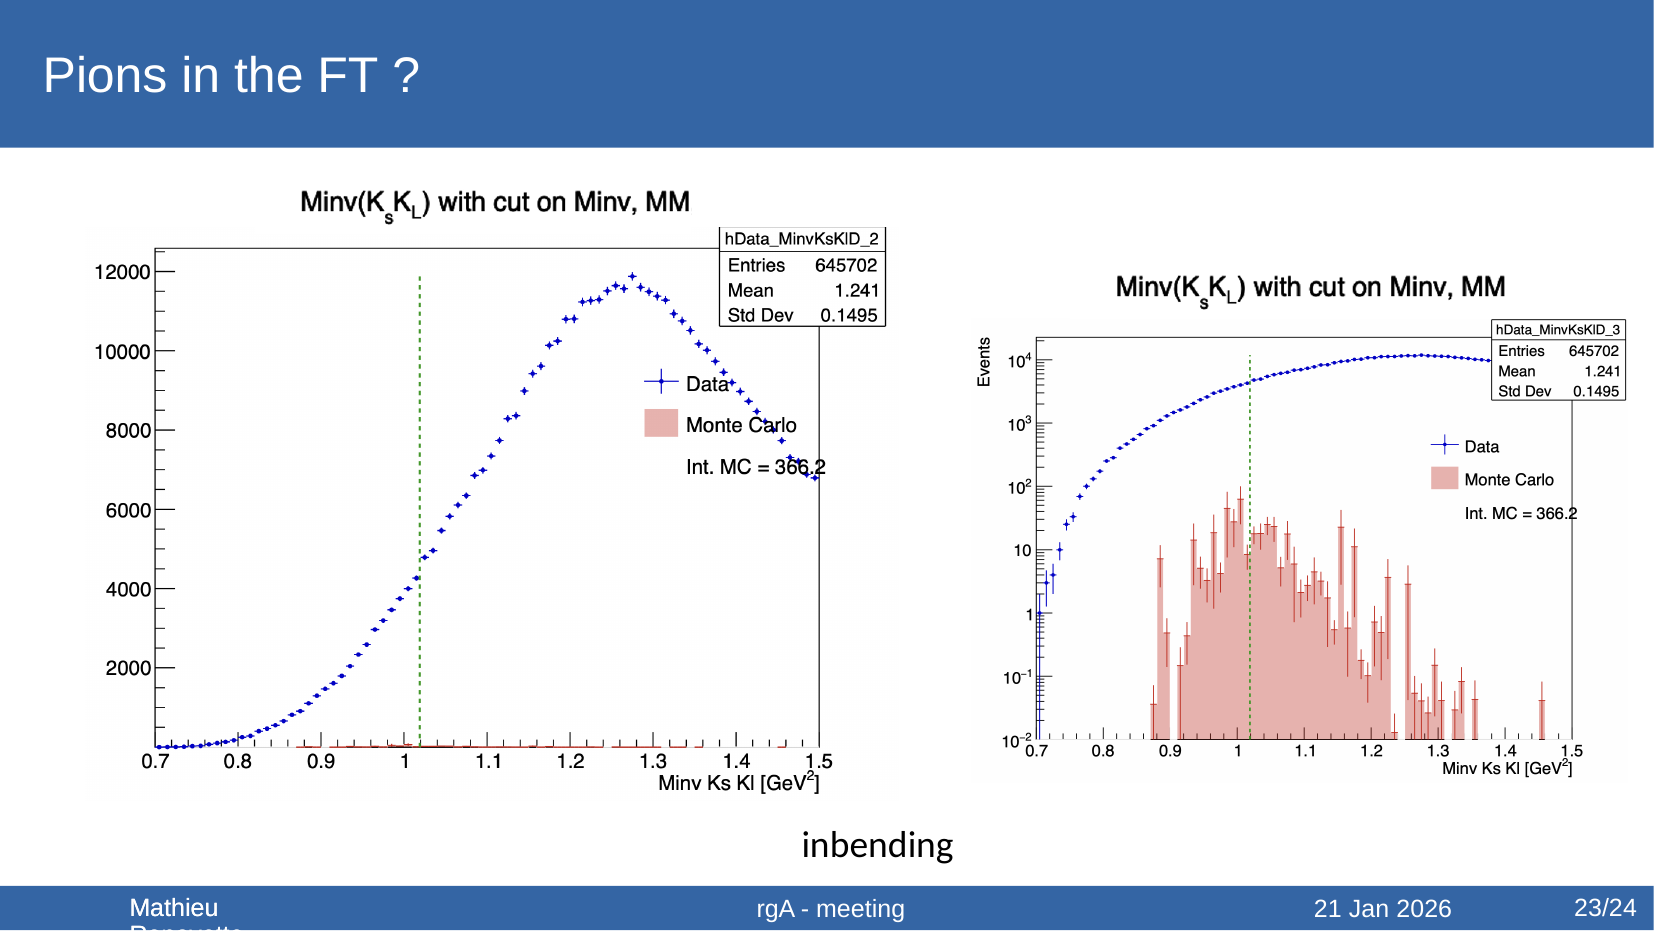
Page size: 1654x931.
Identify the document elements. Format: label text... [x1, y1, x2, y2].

text_box [0, 885, 131, 931]
text_box [0, 0, 1654, 148]
text_box Mathieu Ronayette [114, 885, 355, 929]
text_box inbending [786, 812, 972, 874]
picture [971, 258, 1628, 783]
picture [85, 173, 899, 801]
text_box [226, 885, 1654, 931]
text_box rgA - meeting [734, 887, 953, 931]
text_box 23/24 [1559, 885, 1654, 930]
text_box 21 Jan 2026 [1299, 887, 1536, 931]
text_box Pions in the FT ? [27, 40, 886, 114]
